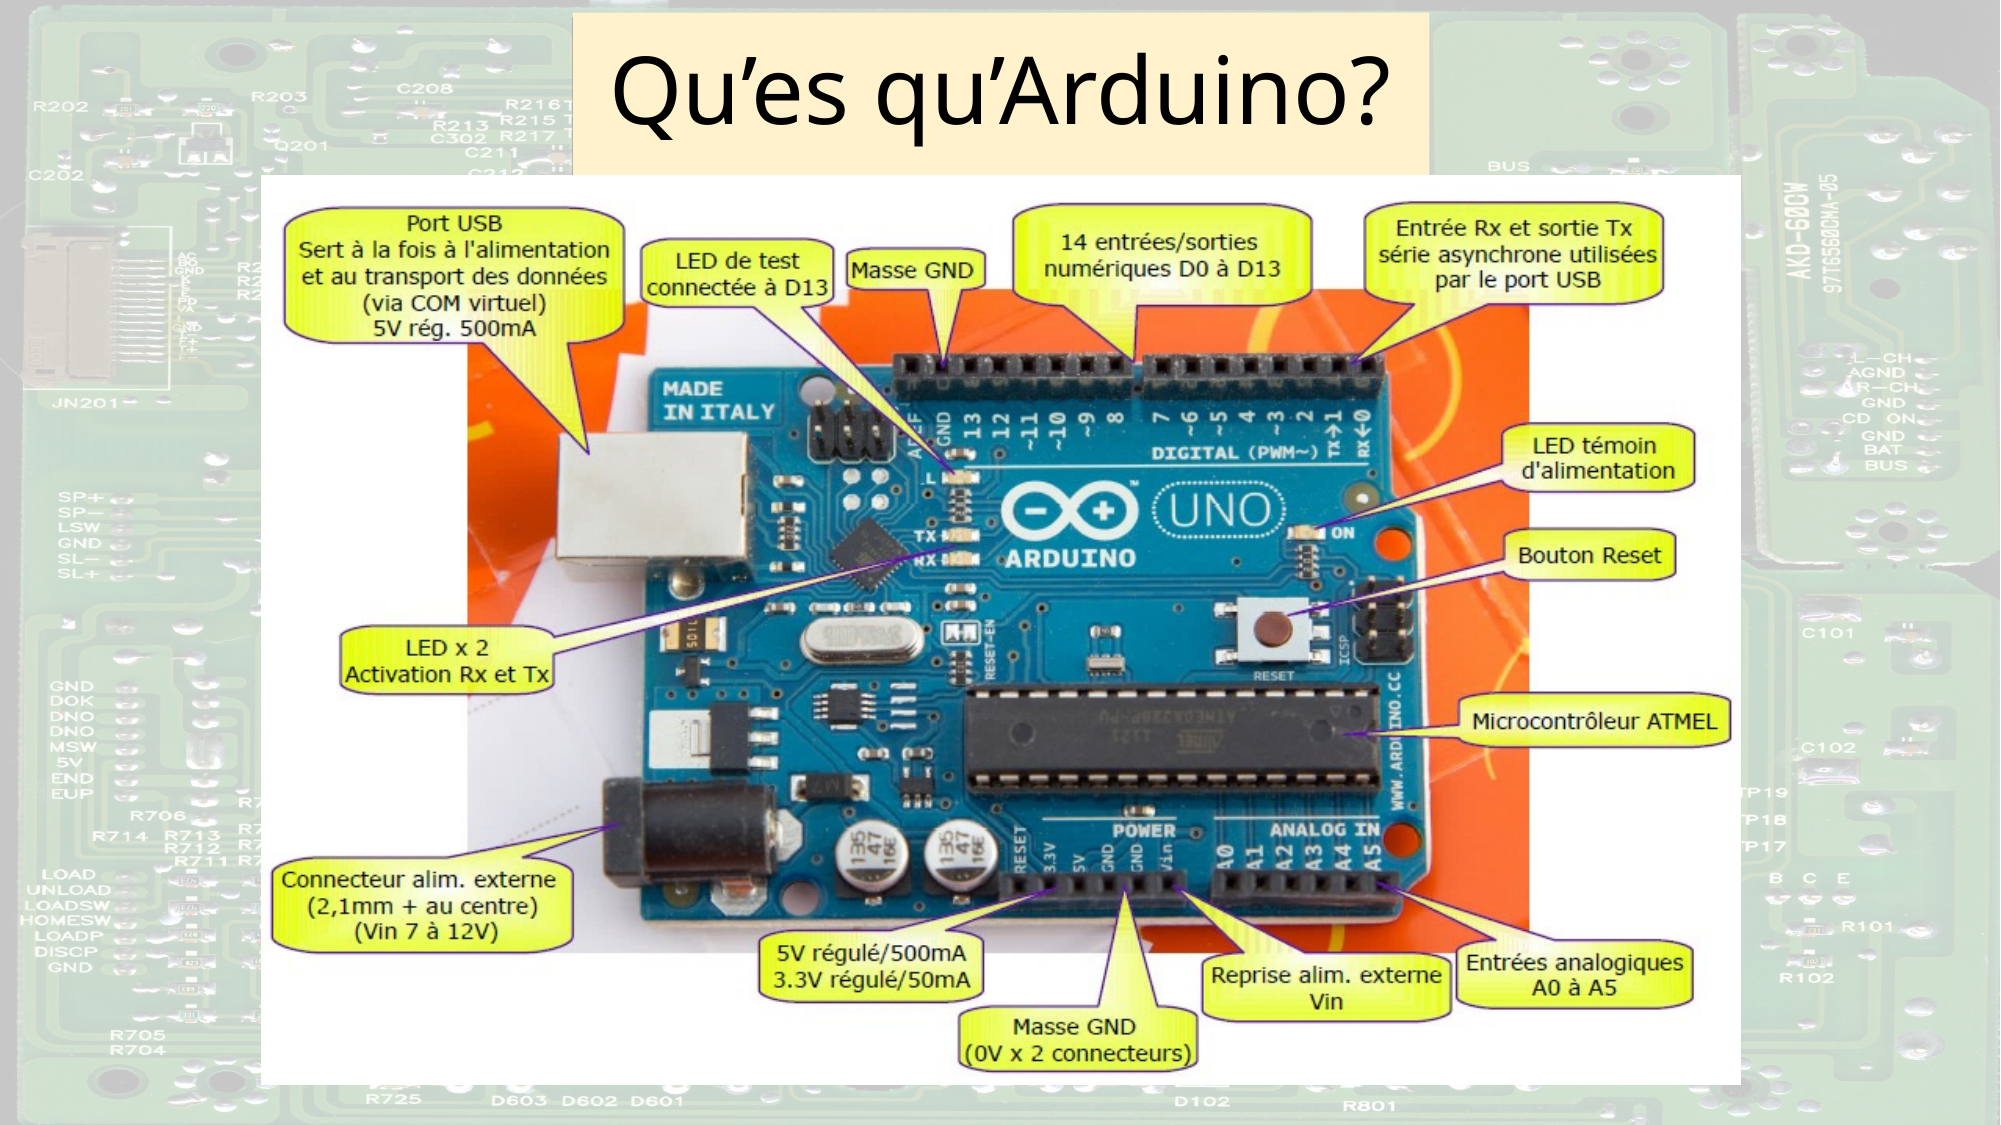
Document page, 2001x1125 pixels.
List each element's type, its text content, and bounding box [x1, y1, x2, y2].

picture [261, 175, 1741, 1085]
title Qu’es qu’Arduino? [572, 12, 1430, 175]
